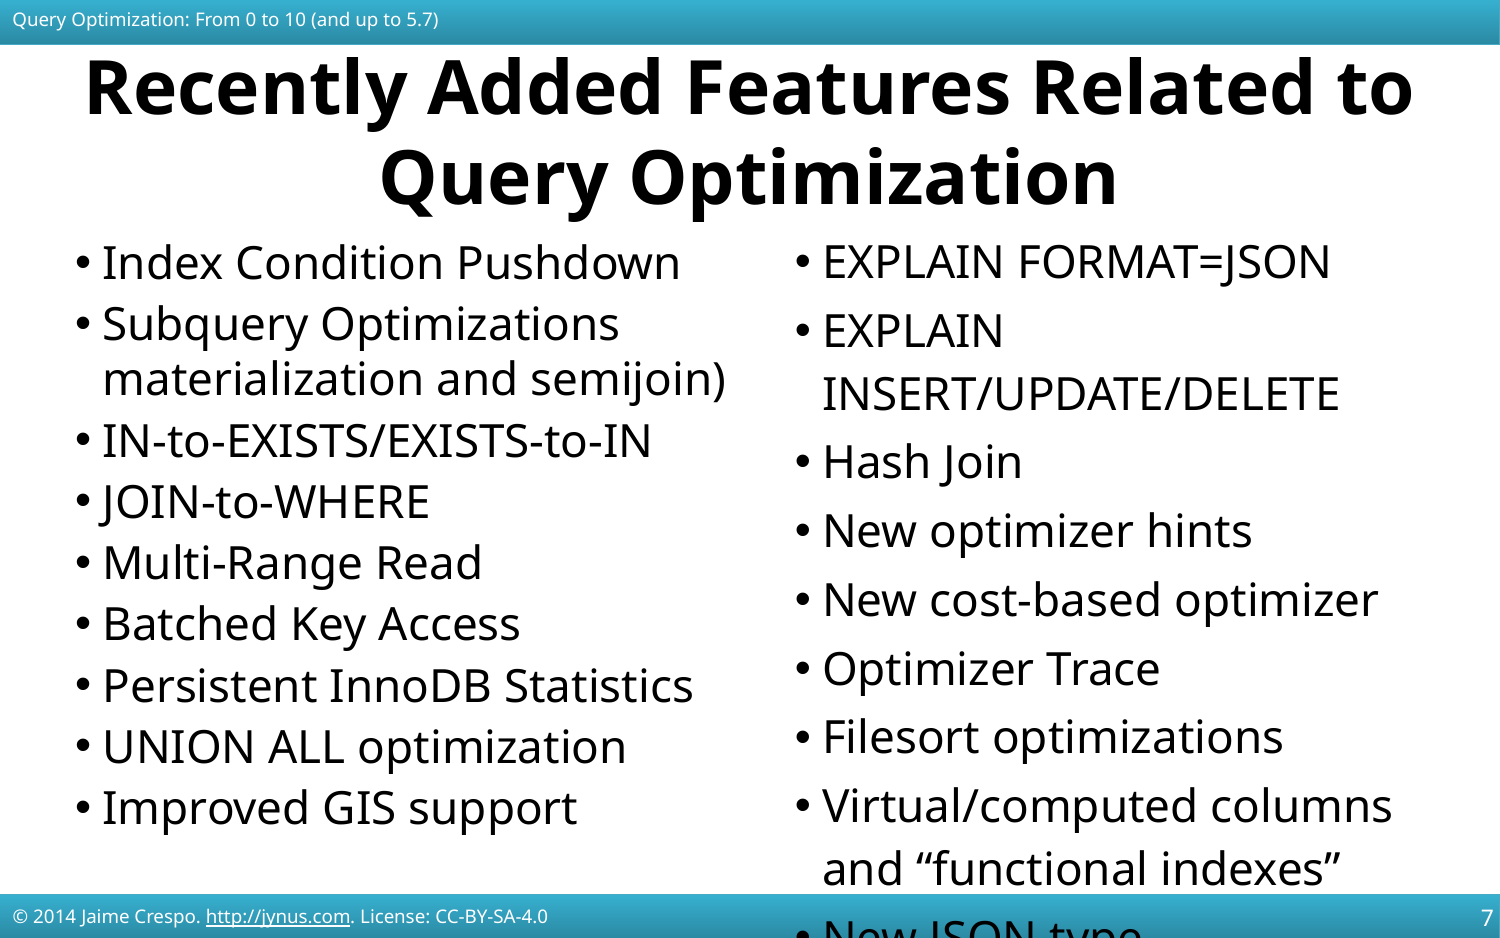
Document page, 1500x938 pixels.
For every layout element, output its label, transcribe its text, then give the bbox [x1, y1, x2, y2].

text_box EXPLAIN FORMAT=JSON EXPLAIN INSERT/UPDATE/DELETE Hash Join New optimizer hints New cost-based optimizer Optimizer Trace Filesort optimizations Virtual/computed columns and “functional indexes” New JSON type [780, 222, 1441, 868]
title Recently Added Features Related to Query Optimization [75, 41, 1425, 219]
list Index Condition Pushdown Subquery Optimizations materialization and semijoin) IN-to-EXISTS/EXISTS-to-IN JOIN-to-WHERE Multi-Range Read Batched Key Access Persistent InnoDB Statistics UNION ALL optimization Improved GIS support [75, 233, 736, 856]
slide_number [1389, 896, 1490, 935]
